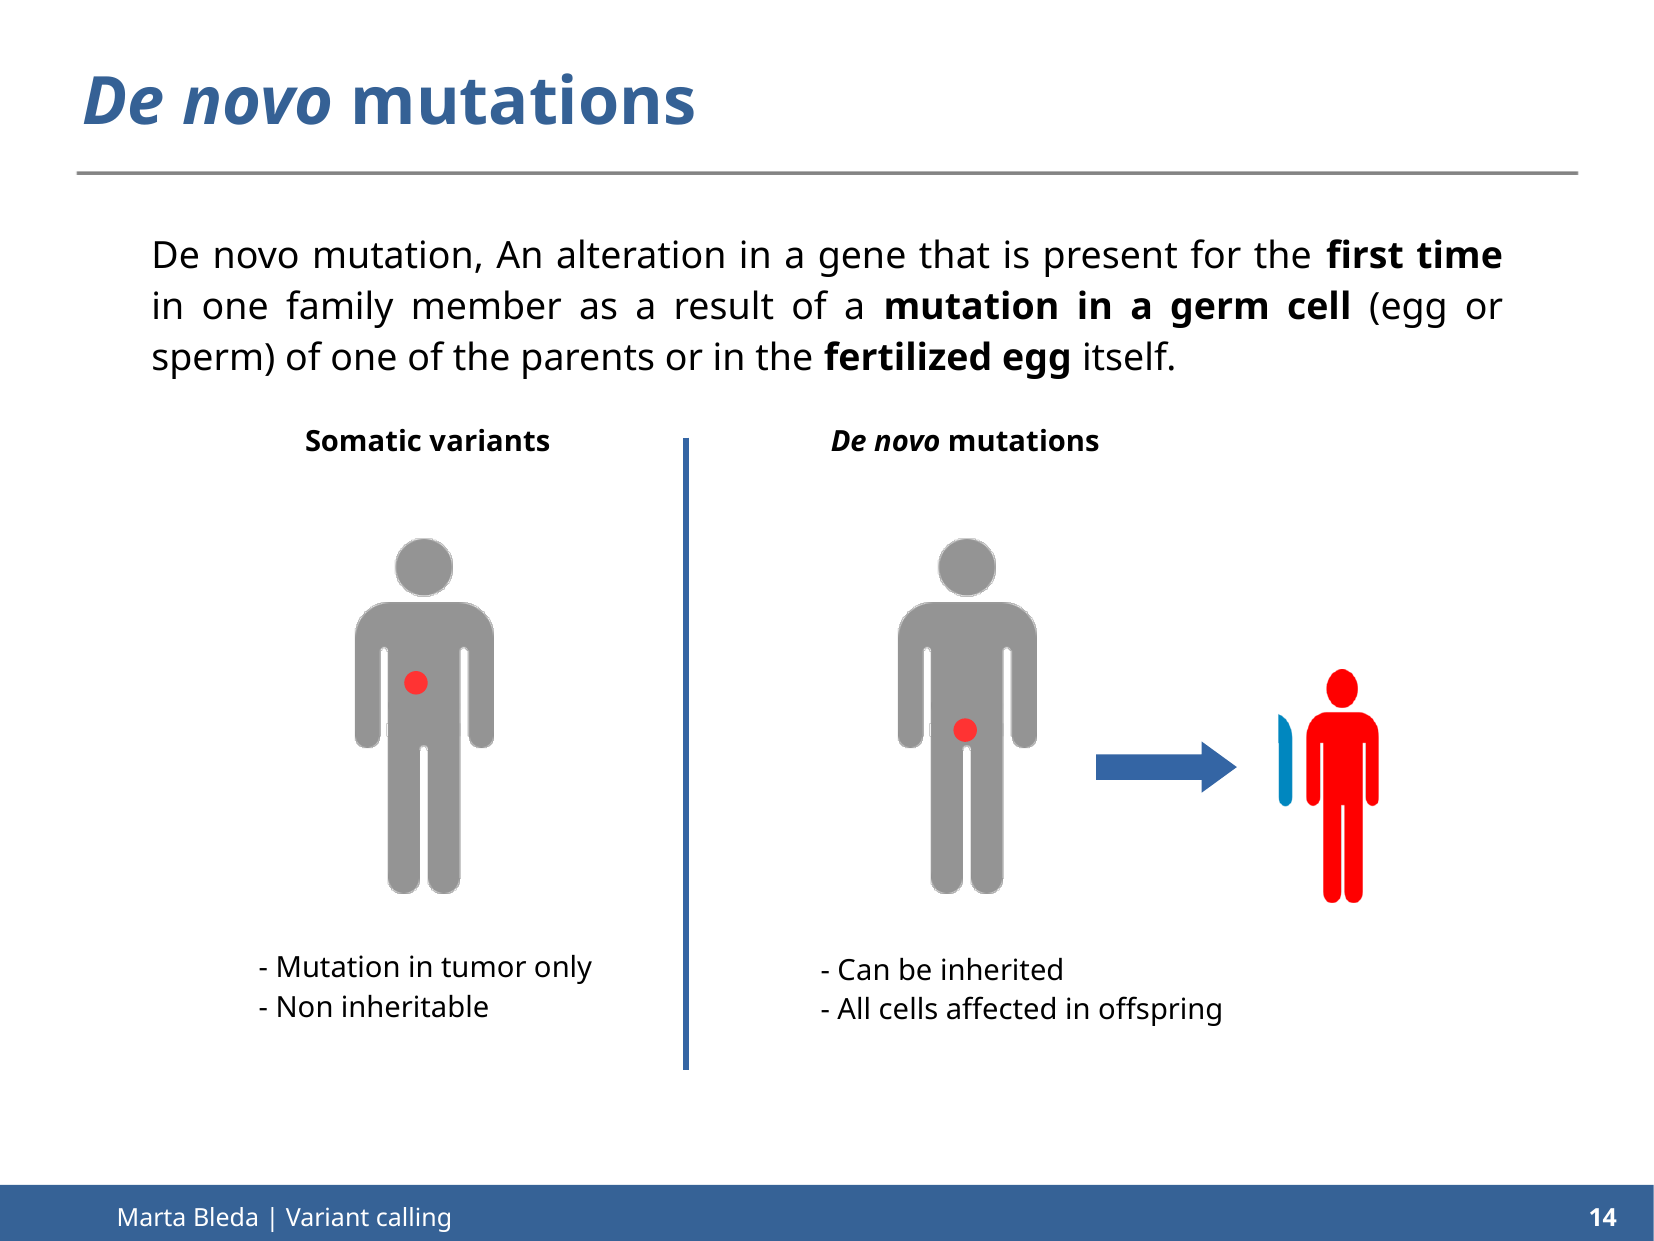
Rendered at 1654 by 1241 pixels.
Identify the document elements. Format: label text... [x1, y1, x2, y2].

text_box - Can be inherited - All cells affected in offspring [805, 941, 1460, 1023]
text_box [1096, 741, 1237, 793]
list De novo mutation, An alteration in a gene that is present for the first time in one family member as a result of a mutation in a germ cell (egg or sperm) of one of the parents or in the fertilized egg itself. [151, 228, 1504, 438]
picture [757, 506, 1198, 929]
picture [214, 506, 655, 929]
title De novo mutations [82, 49, 1571, 148]
picture [74, 170, 1580, 175]
text_box [404, 671, 428, 695]
text_box Somatic variants [254, 412, 602, 495]
picture [1278, 669, 1379, 903]
text_box De novo mutations [791, 413, 1140, 495]
text_box [953, 718, 977, 742]
text_box - Mutation in tumor only - Non inheritable [243, 939, 635, 1021]
